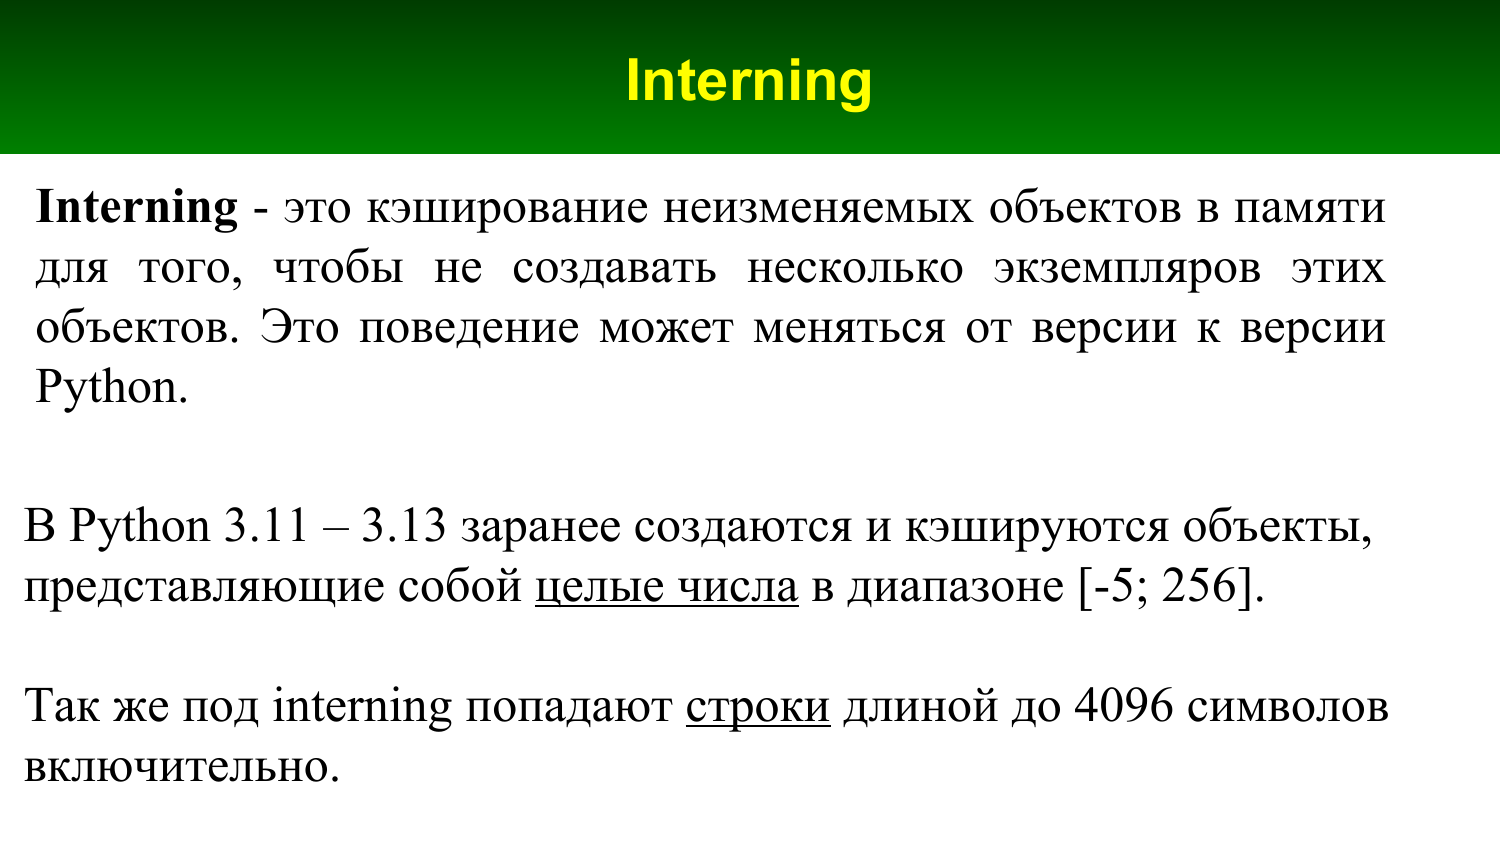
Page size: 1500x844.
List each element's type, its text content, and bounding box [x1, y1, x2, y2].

text_box В Python 3.11 – 3.13 заранее создаются и кэшируются объекты, представляющие собой целые числа в диапазоне [-5; 256]. Так же под interning попадают строки длиной до 4096 символов включительно. [23, 484, 1453, 800]
text_box Interning - это кэширование неизменяемых объектов в памяти для того, чтобы не создавать несколько экземпляров этих объектов. Это поведение может меняться от версии к версии Python. [35, 165, 1430, 421]
title Interning [75, 11, 1426, 142]
